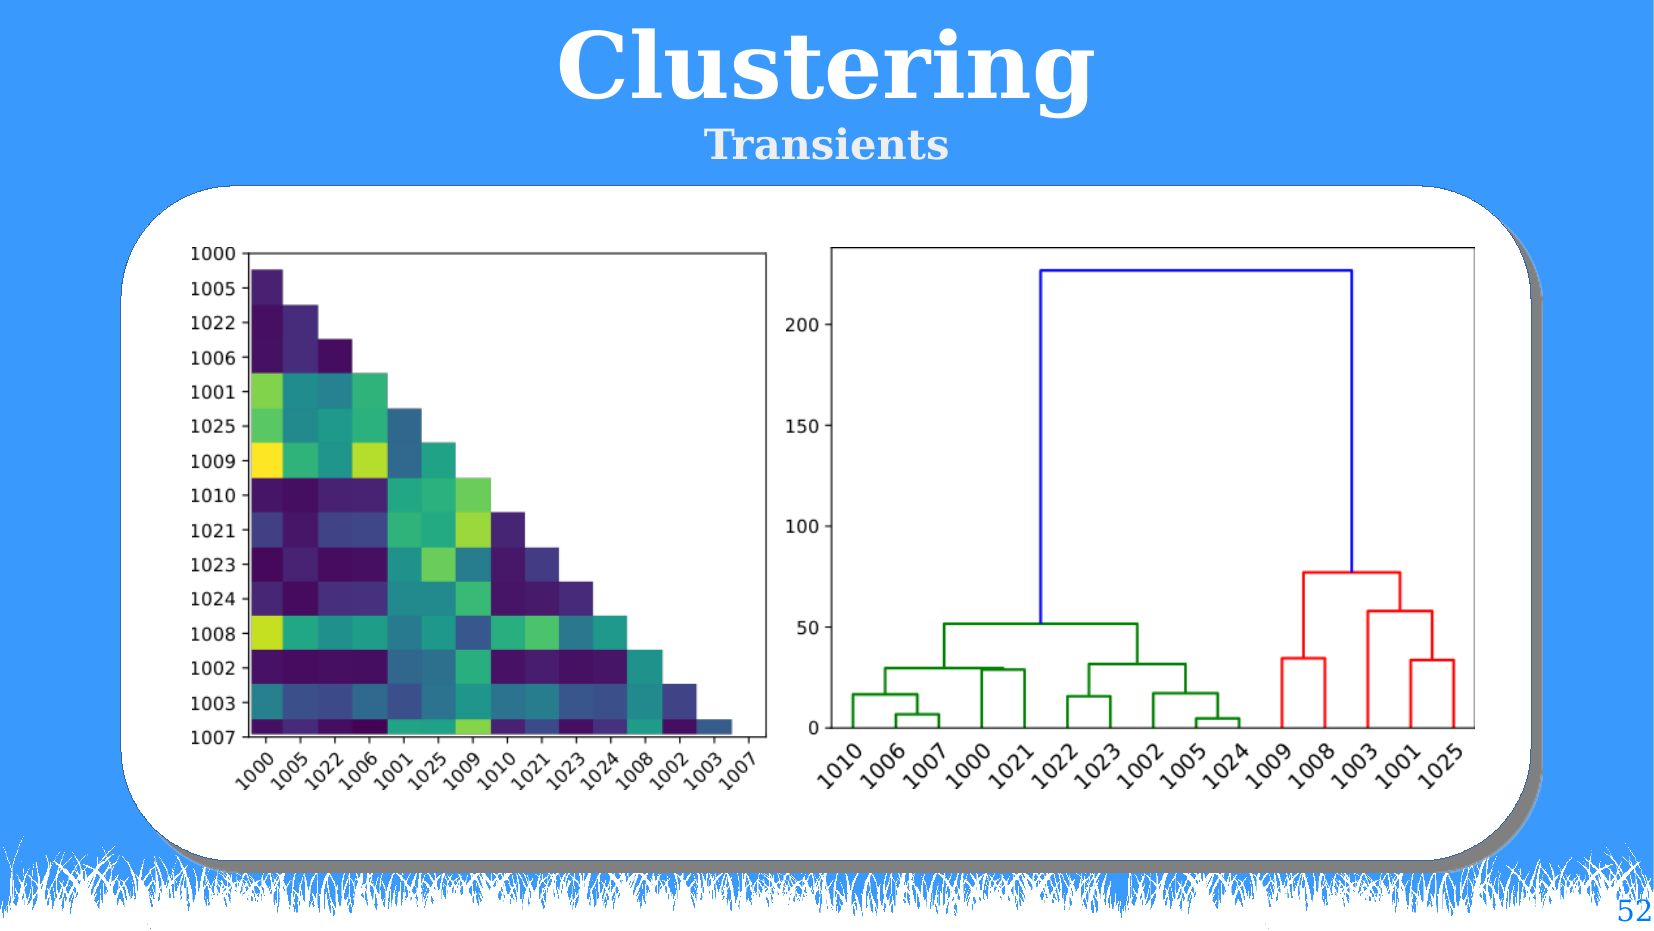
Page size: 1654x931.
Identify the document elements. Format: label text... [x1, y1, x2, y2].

text_box [120, 185, 1532, 861]
title Clustering Transients [82, 12, 1571, 170]
picture [0, 0, 1654, 931]
